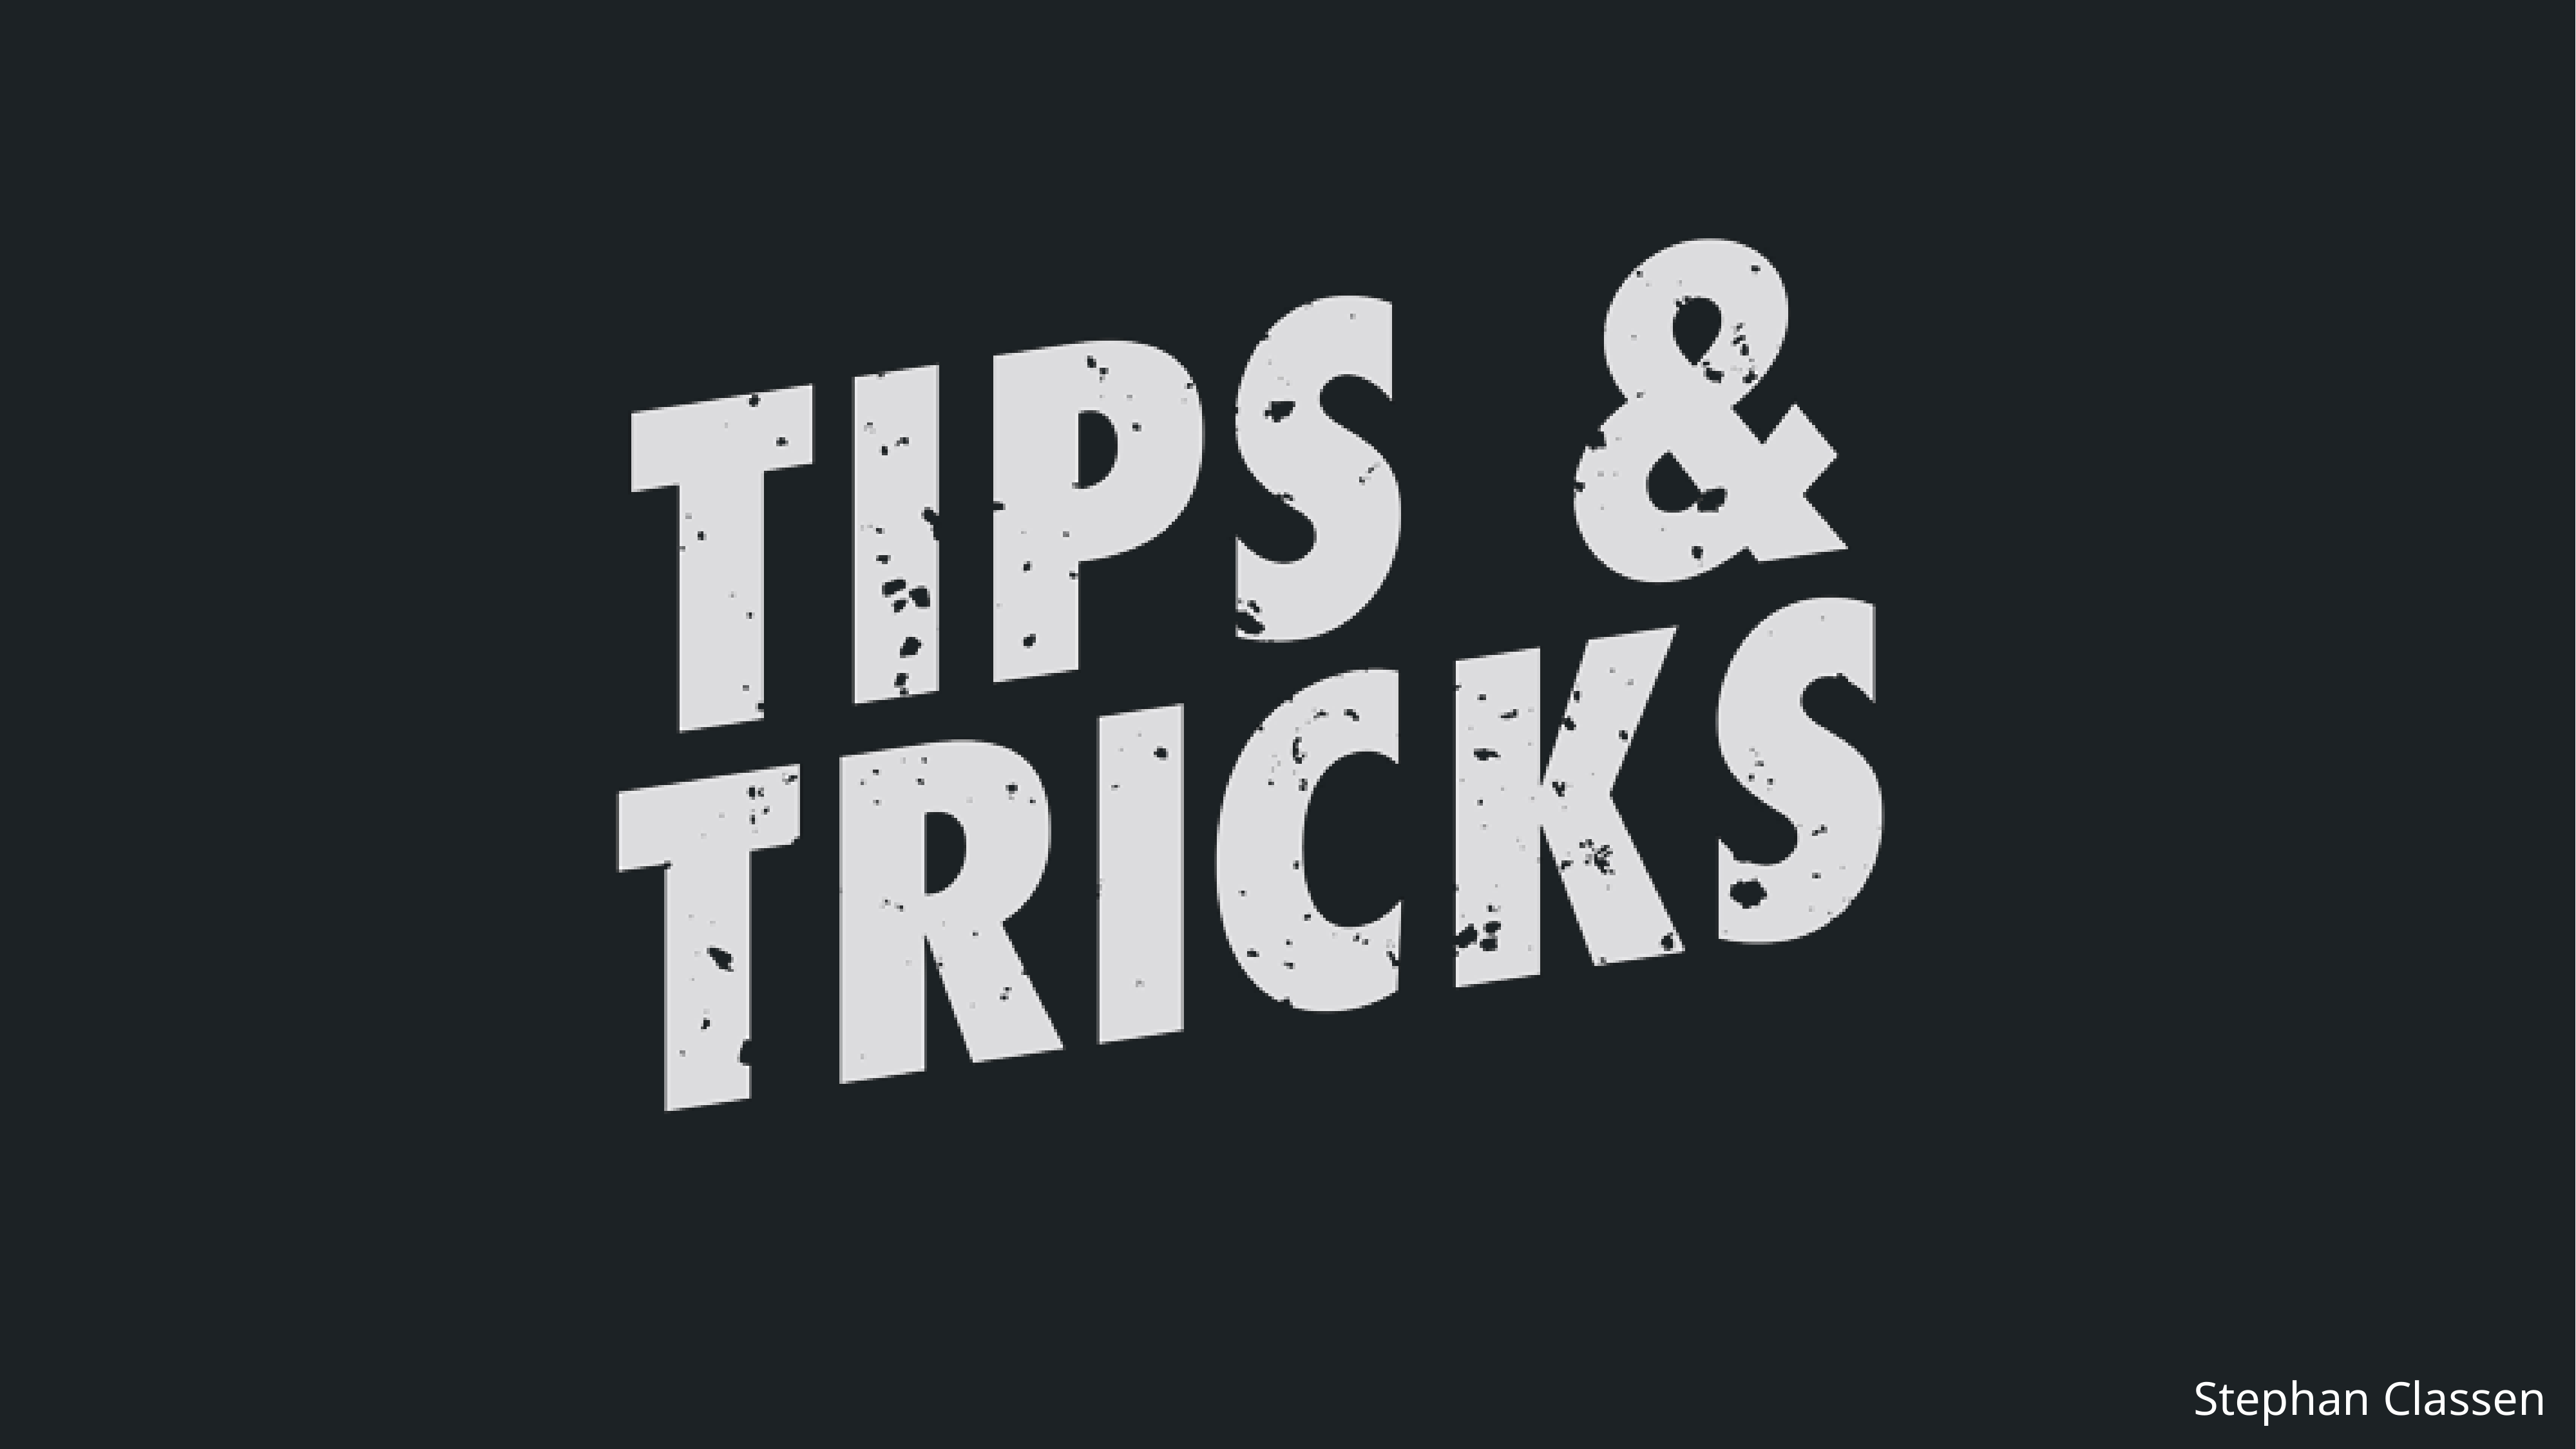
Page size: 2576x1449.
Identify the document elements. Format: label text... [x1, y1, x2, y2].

picture [91, 190, 2507, 1157]
text_box Stephan Classen [1795, 1361, 2557, 1434]
